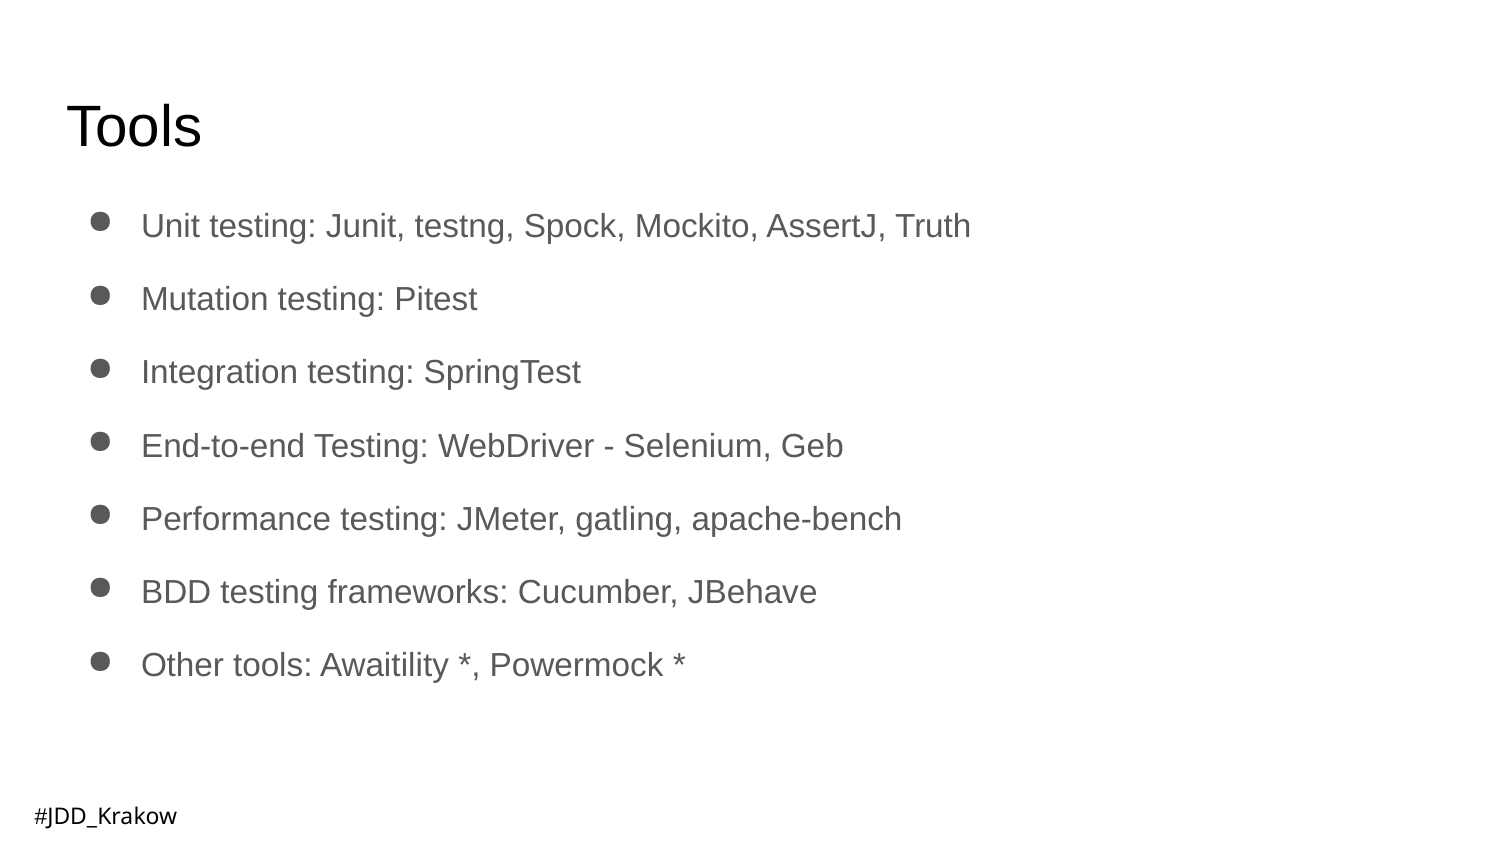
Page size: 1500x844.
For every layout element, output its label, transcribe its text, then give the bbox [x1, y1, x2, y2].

title Tools [51, 72, 1449, 167]
text_box #JDD_Krakow [0, 786, 247, 844]
list Unit testing: Junit, testng, Spock, Mockito, AssertJ, Truth Mutation testing: Pitest Integration testing: SpringTest End-to-end Testing: WebDriver - Selenium, Geb Performance testing: JMeter, gatling, apache-bench BDD testing frameworks: Cucumber, JBehave Other tools: Awaitility *, Powermock * [51, 189, 1449, 650]
